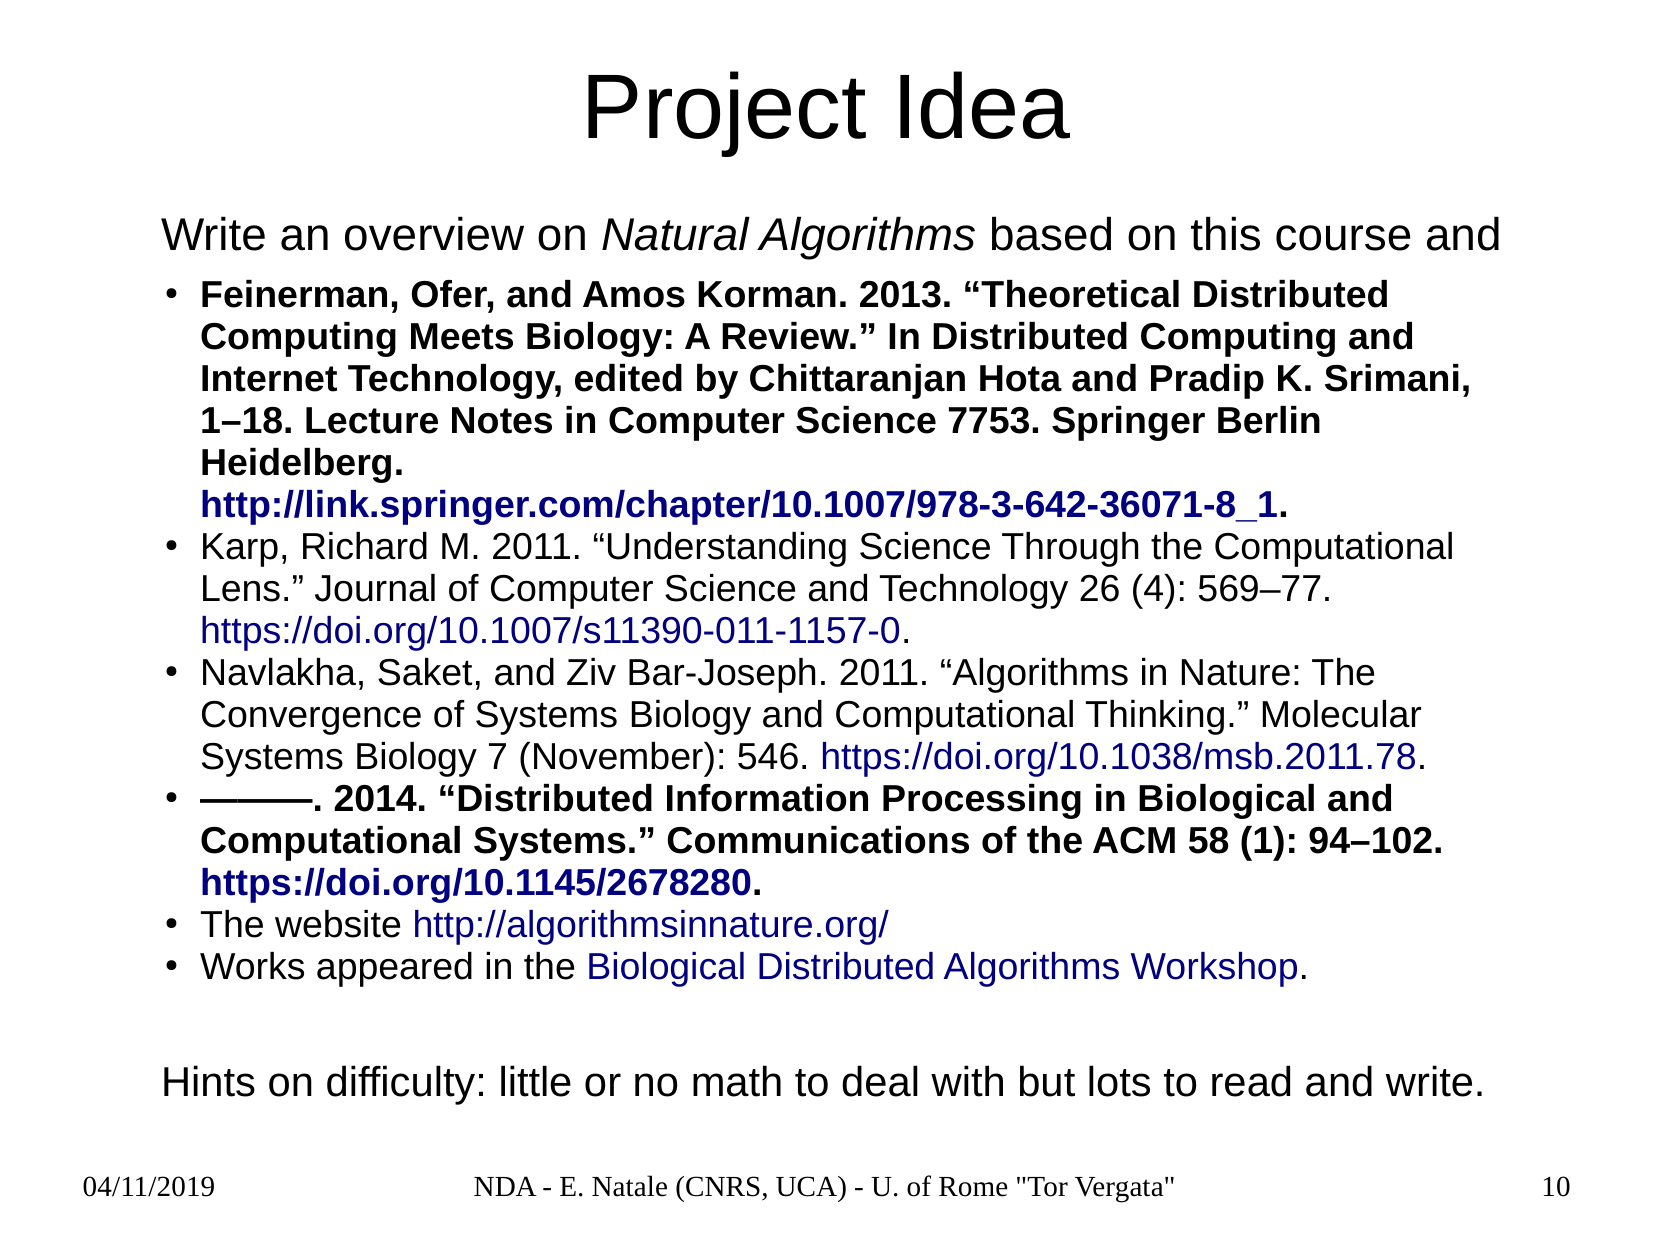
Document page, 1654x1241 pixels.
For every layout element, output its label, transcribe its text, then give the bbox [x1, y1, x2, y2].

text_box Feinerman, Ofer, and Amos Korman. 2013. “Theoretical Distributed Computing Meets Biology: A Review.” In Distributed Computing and Internet Technology, edited by Chittaranjan Hota and Pradip K. Srimani, 1–18. Lecture Notes in Computer Science 7753. Springer Berlin Heidelberg. http://link.springer.com/chapter/10.1007/978-3-642-36071-8_1. Karp, Richard M. 2011. “Understanding Science Through the Computational Lens.” Journal of Computer Science and Technology 26 (4): 569–77. https://doi.org/10.1007/s11390-011-1157-0. Navlakha, Saket, and Ziv Bar-Joseph. 2011. “Algorithms in Nature: The Convergence of Systems Biology and Computational Thinking.” Molecular Systems Biology 7 (November): 546. https://doi.org/10.1038/msb.2011.78. ———. 2014. “Distributed Information Processing in Biological and Computational Systems.” Communications of the ACM 58 (1): 94–102. https://doi.org/10.1145/2678280. The website http://algorithmsinnature.org/ Works appeared in the Biological Distributed Algorithms Workshop. [150, 268, 1501, 995]
title Project Idea [82, 38, 1571, 176]
text_box Write an overview on Natural Algorithms based on this course and [146, 201, 1576, 268]
text_box Hints on difficulty: little or no math to deal with but lots to read and write. [146, 1051, 1546, 1114]
